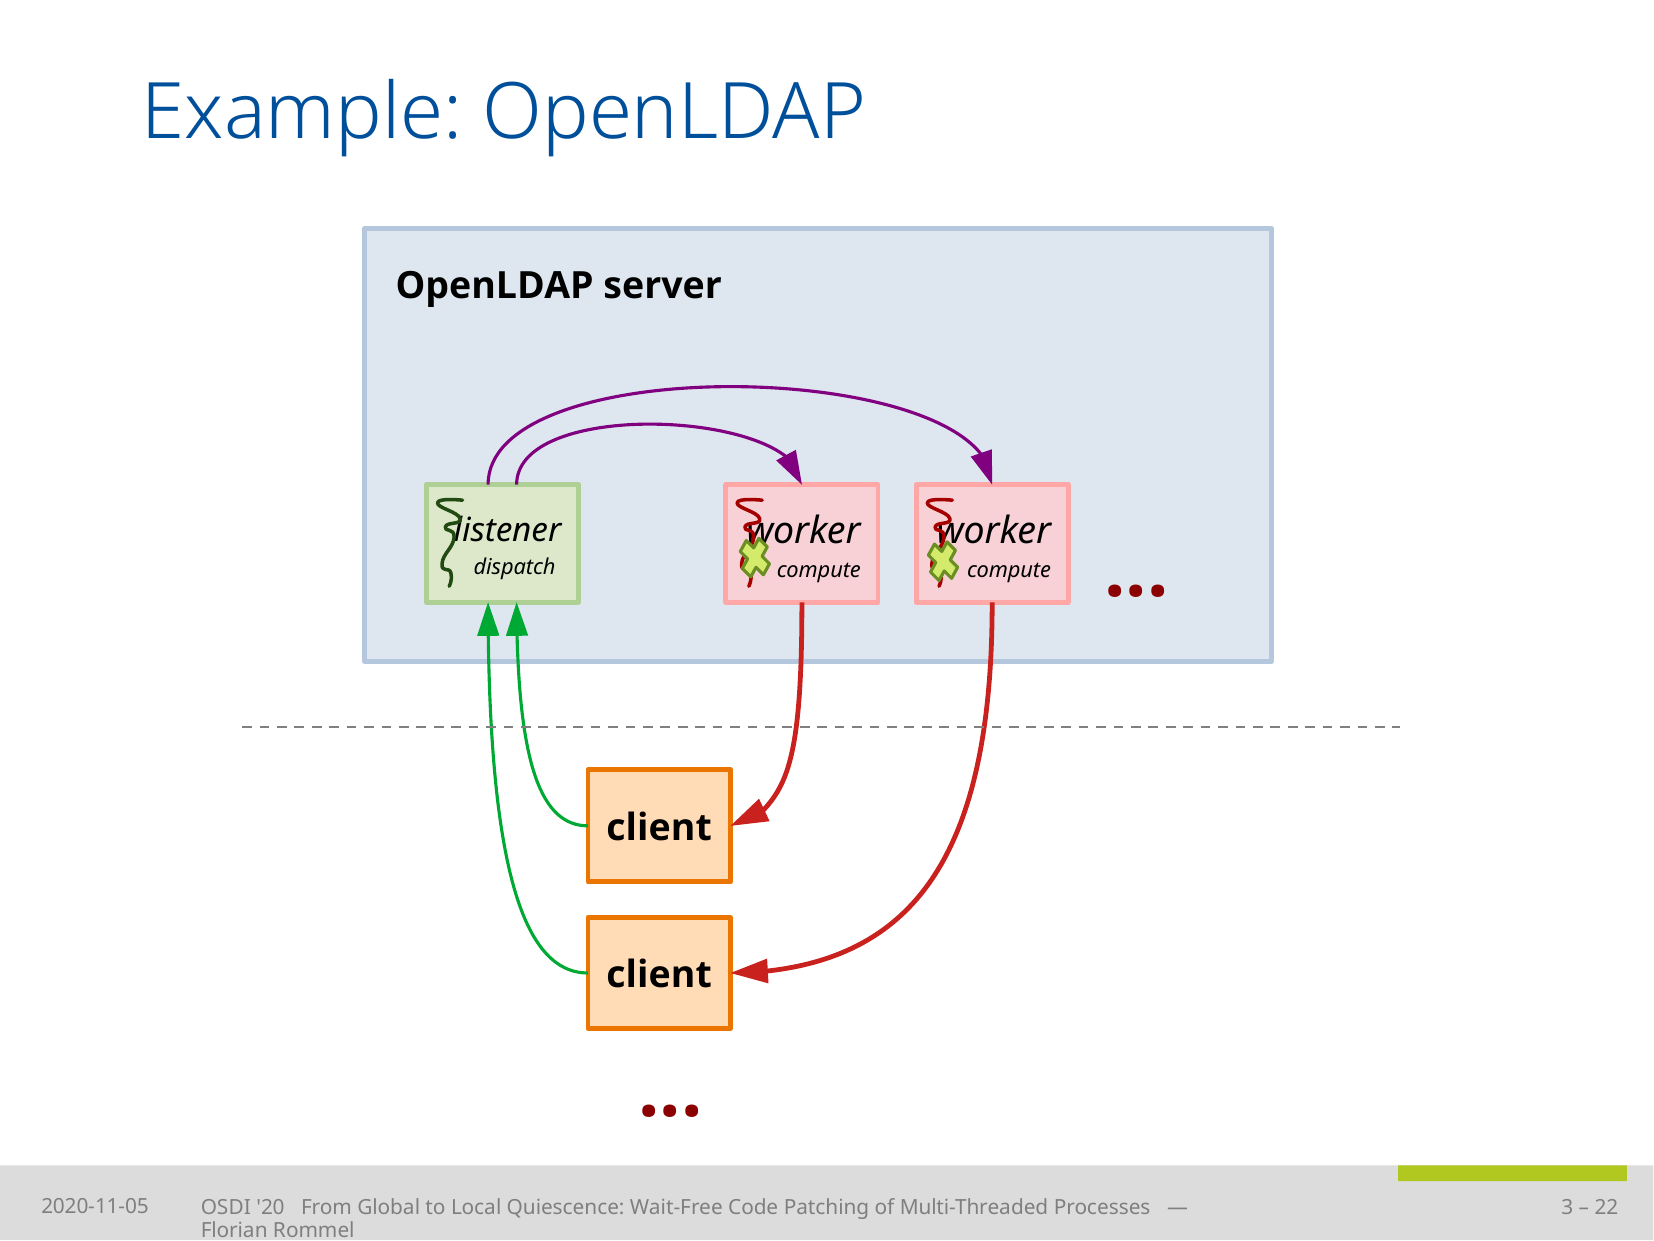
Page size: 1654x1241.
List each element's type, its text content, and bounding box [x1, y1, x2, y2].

text_box client [587, 917, 731, 1029]
text_box [740, 538, 770, 577]
text_box ... [1089, 508, 1174, 629]
text_box [518, 429, 800, 662]
text_box worker compute [916, 484, 1069, 603]
text_box [364, 228, 1272, 662]
text_box [490, 391, 990, 662]
picture [435, 497, 465, 589]
text_box [928, 541, 958, 581]
text_box [489, 603, 516, 662]
text_box listener dispatch [426, 484, 579, 603]
picture [735, 497, 764, 589]
picture [951, 553, 955, 563]
title Example: OpenLDAP [141, 55, 1223, 134]
text_box client [587, 769, 731, 882]
text_box ... [623, 1028, 708, 1149]
picture [925, 497, 955, 589]
text_box OpenLDAP server [380, 250, 1249, 355]
text_box worker compute [725, 484, 878, 603]
